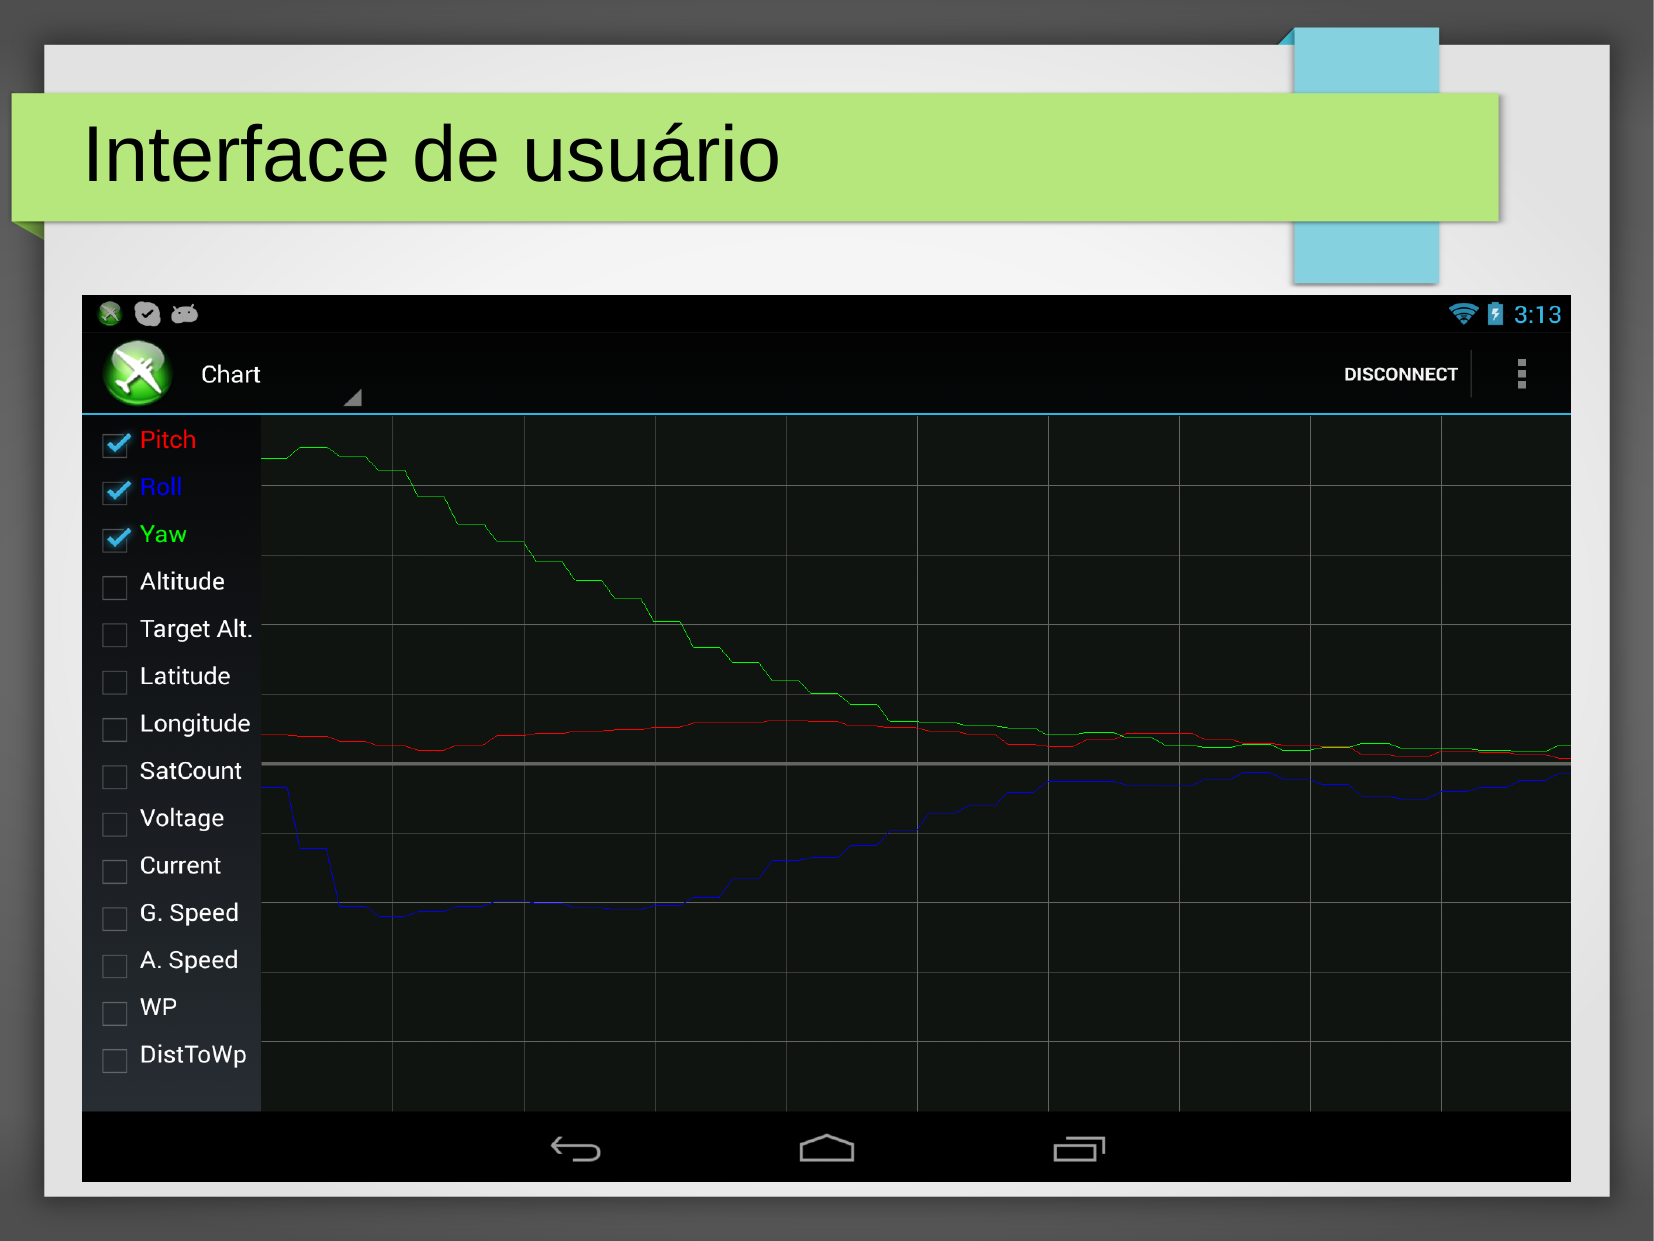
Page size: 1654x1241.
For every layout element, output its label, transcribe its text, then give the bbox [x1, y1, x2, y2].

title Interface de usuário [82, 94, 1264, 213]
picture [0, 0, 1654, 1241]
